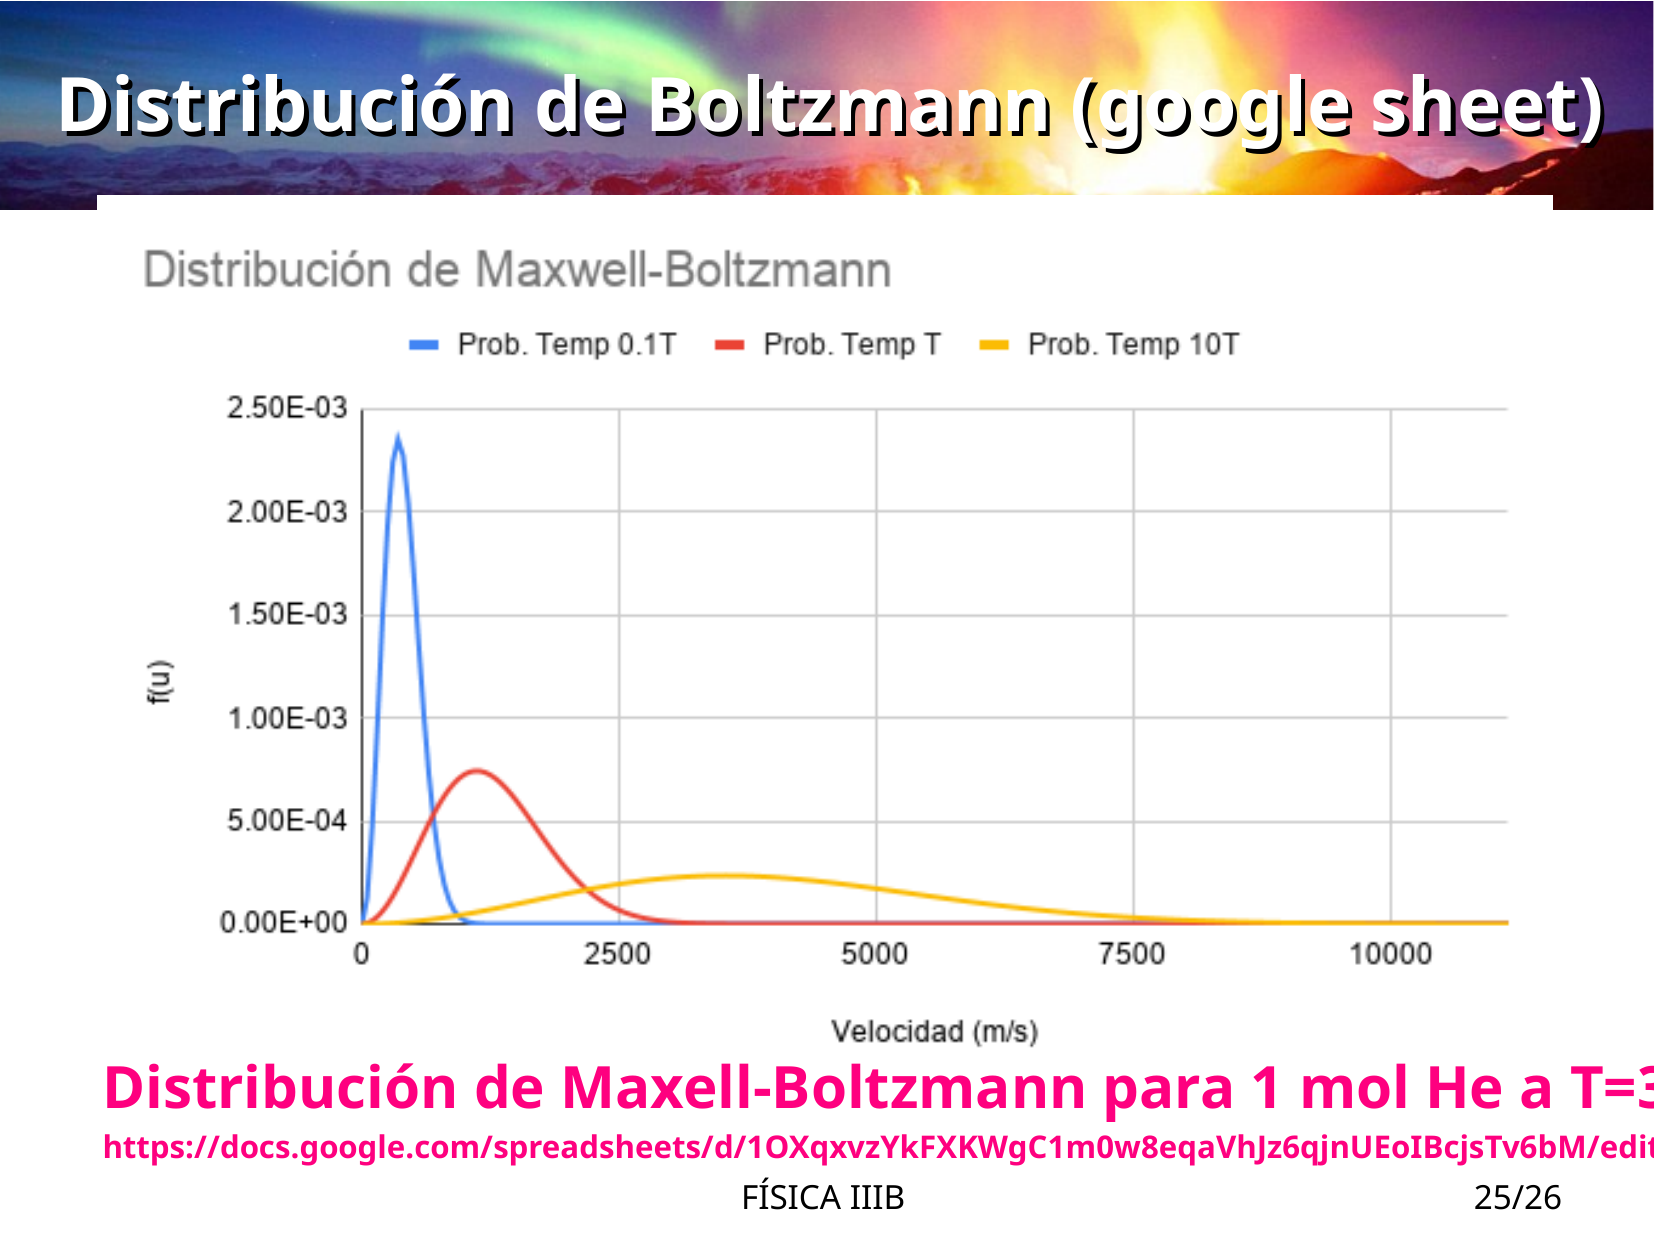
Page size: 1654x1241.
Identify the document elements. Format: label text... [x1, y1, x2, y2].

picture [0, 1, 1654, 1038]
text_box Distribución de Maxell-Boltzmann para 1 mol He a T=300K https://docs.google.com/spreadsheets/d/1OXqxvzYkFXKWgC1m0w8eqaVhJz6qjnUEoIBcjsTv6bM/edit#gid=0 [87, 1038, 1614, 1163]
title Distribución de Boltzmann (google sheet) [45, 15, 1606, 191]
